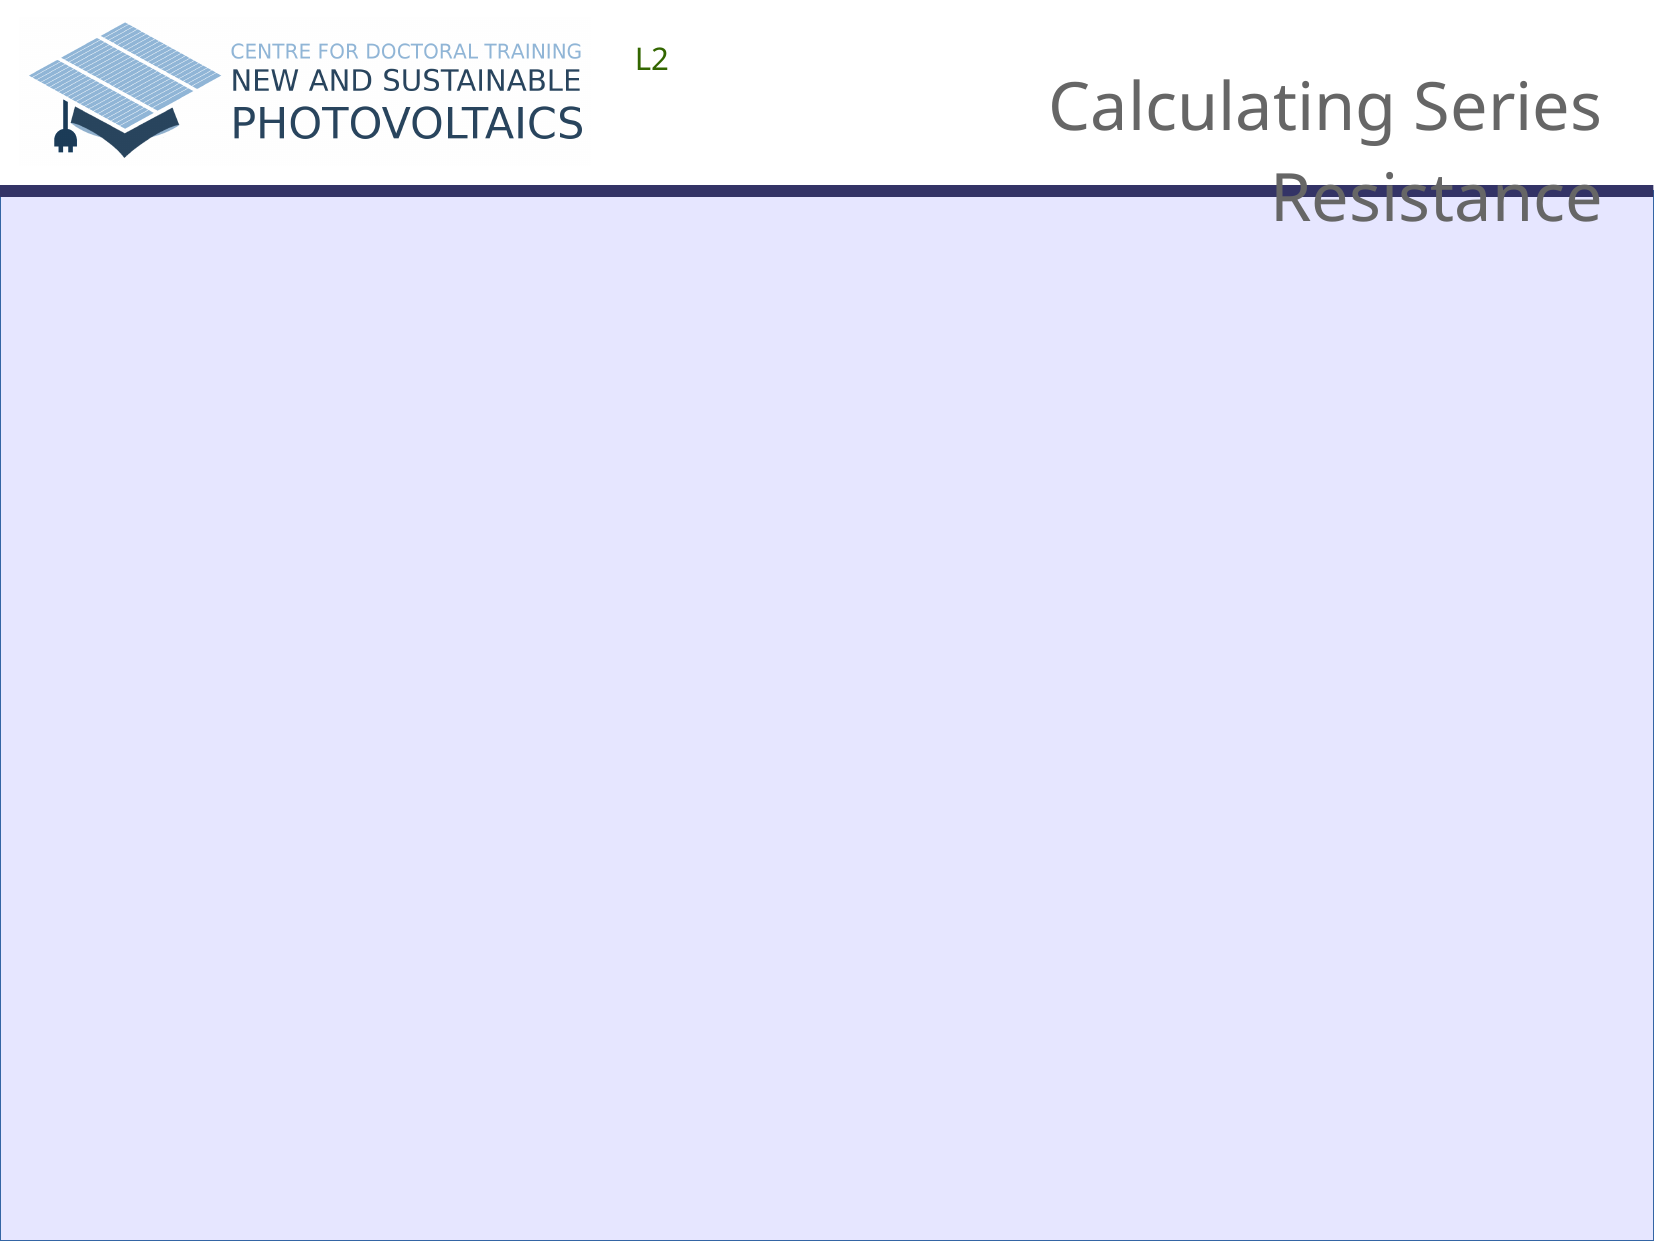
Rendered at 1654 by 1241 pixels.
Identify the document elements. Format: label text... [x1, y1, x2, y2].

text_box [0, 197, 1654, 1241]
text_box Calculating Series Resistance [708, 51, 1619, 142]
text_box [1463, 204, 1480, 217]
picture [19, 17, 591, 166]
text_box L2 [620, 29, 880, 80]
